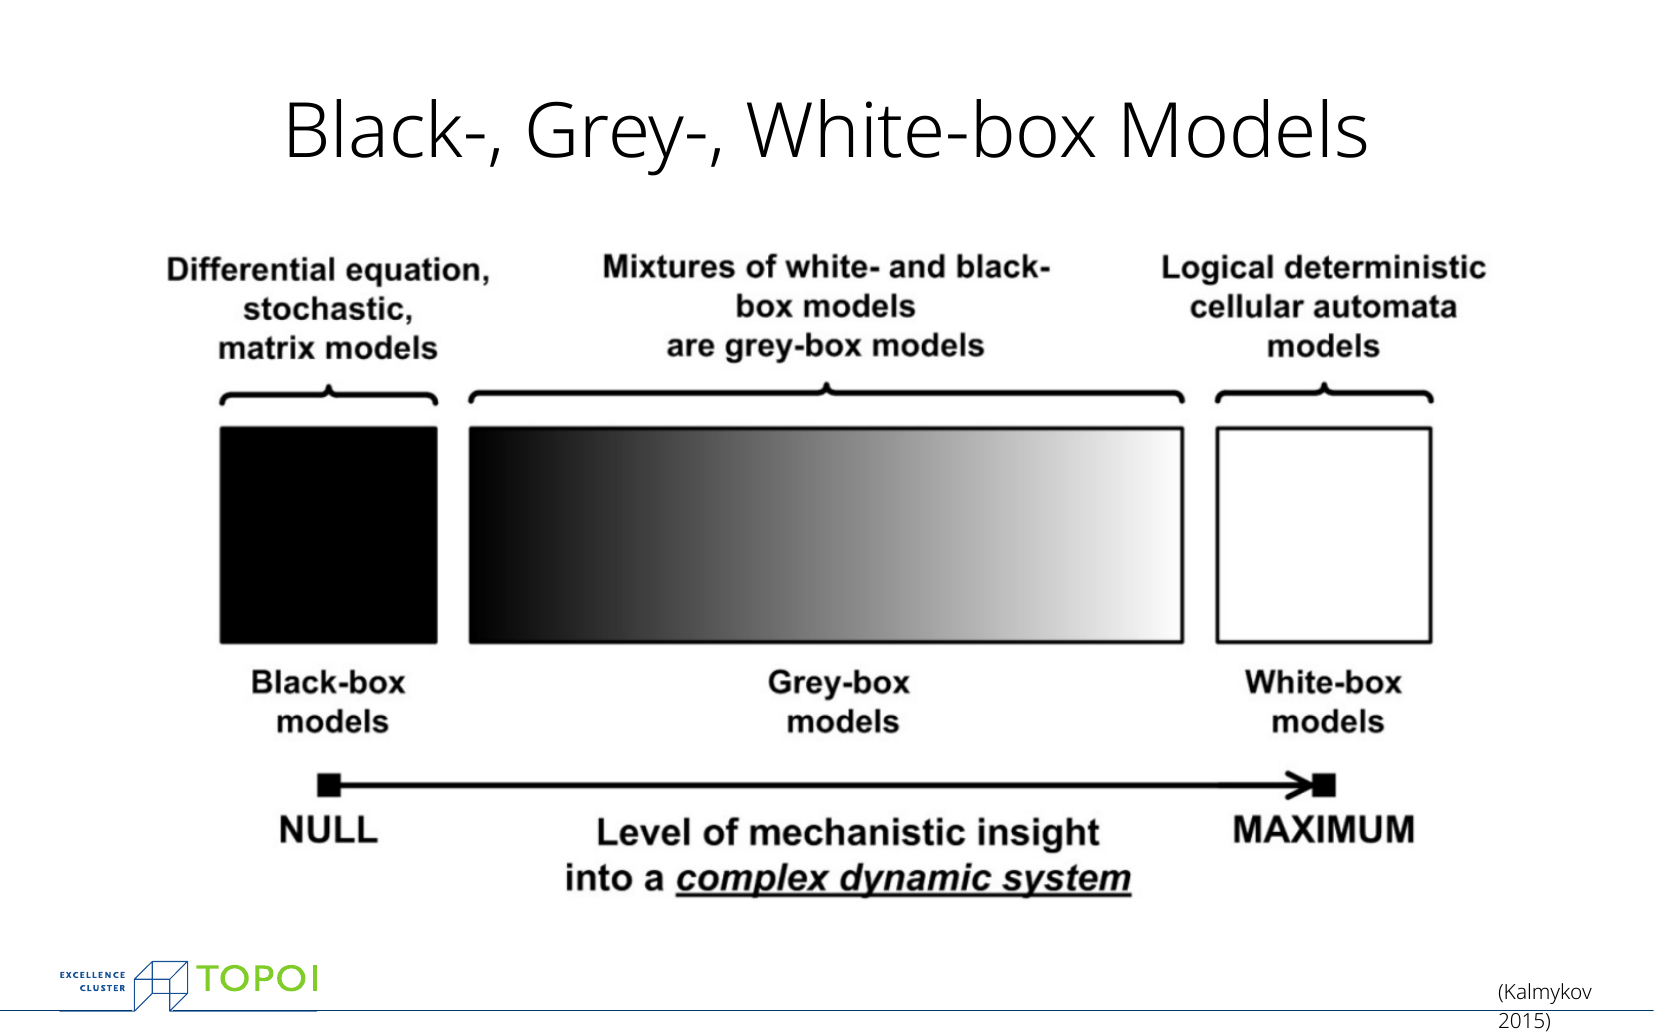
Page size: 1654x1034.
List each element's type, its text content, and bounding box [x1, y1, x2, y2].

picture [159, 244, 1494, 911]
text_box (Kalmykov 2015) [1483, 970, 1654, 1034]
title Black-, Grey-, White-box Models [82, 41, 1571, 214]
